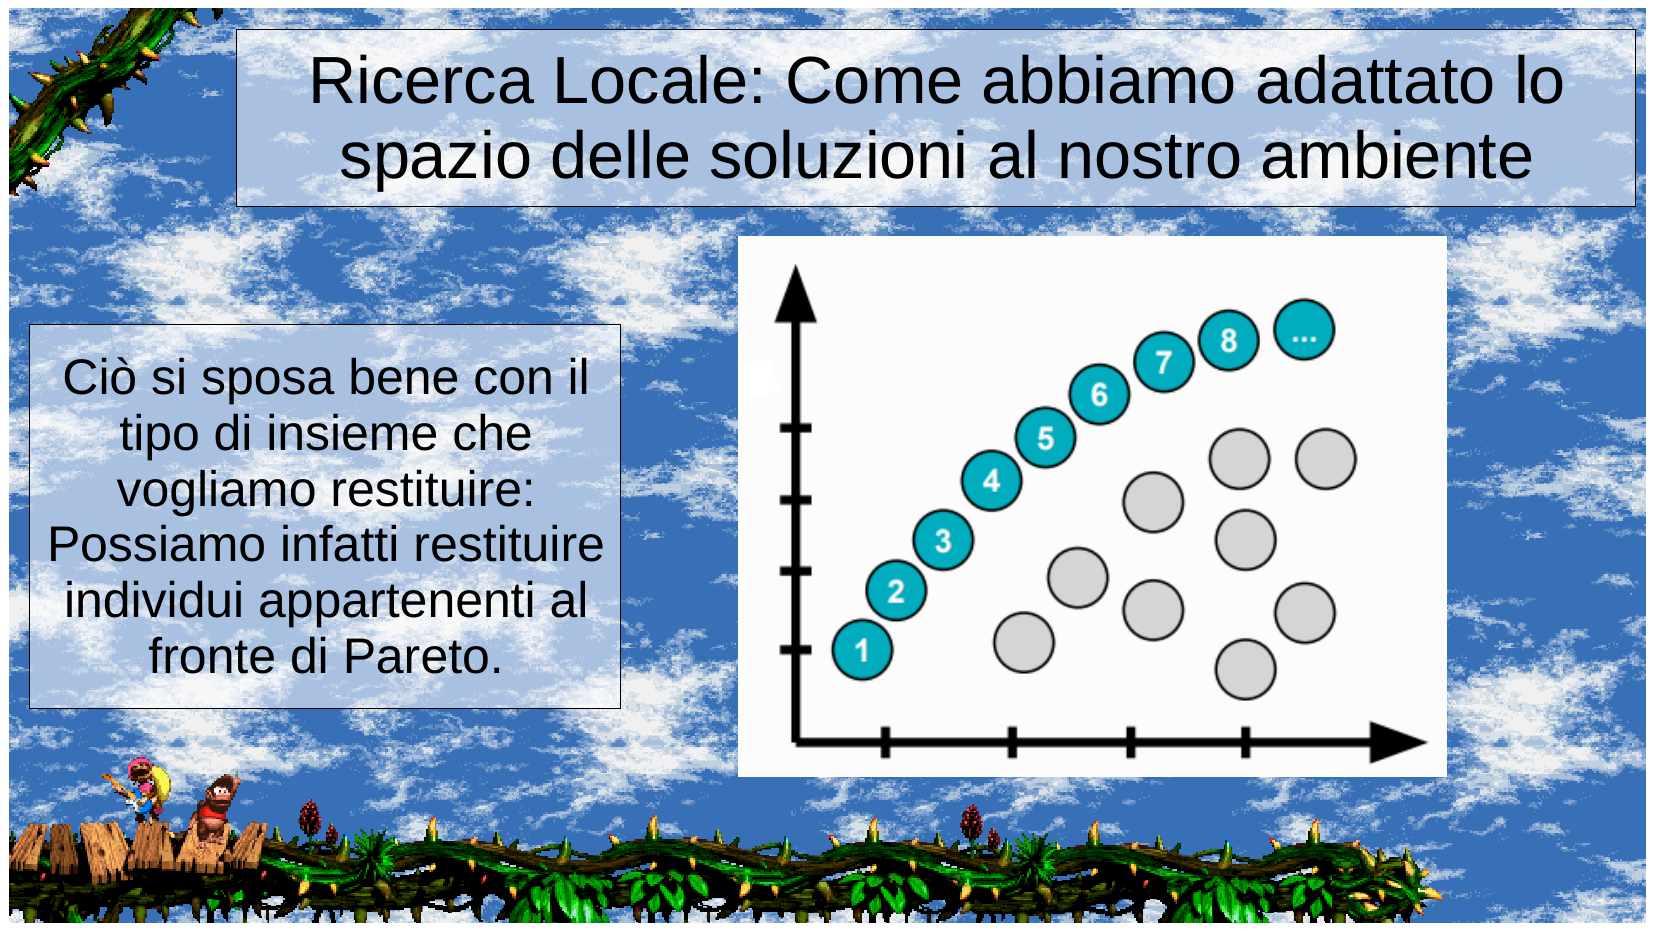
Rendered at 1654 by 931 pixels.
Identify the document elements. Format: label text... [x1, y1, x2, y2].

picture [0, 0, 1654, 931]
subtitle Ricerca Locale: Come abbiamo adattato lo spazio delle soluzioni al nostro ambiente [236, 29, 1636, 207]
text_box Ciò si sposa bene con il tipo di insieme che vogliamo restituire: Possiamo infatti restituire individui appartenenti al fronte di Pareto. [29, 324, 621, 709]
